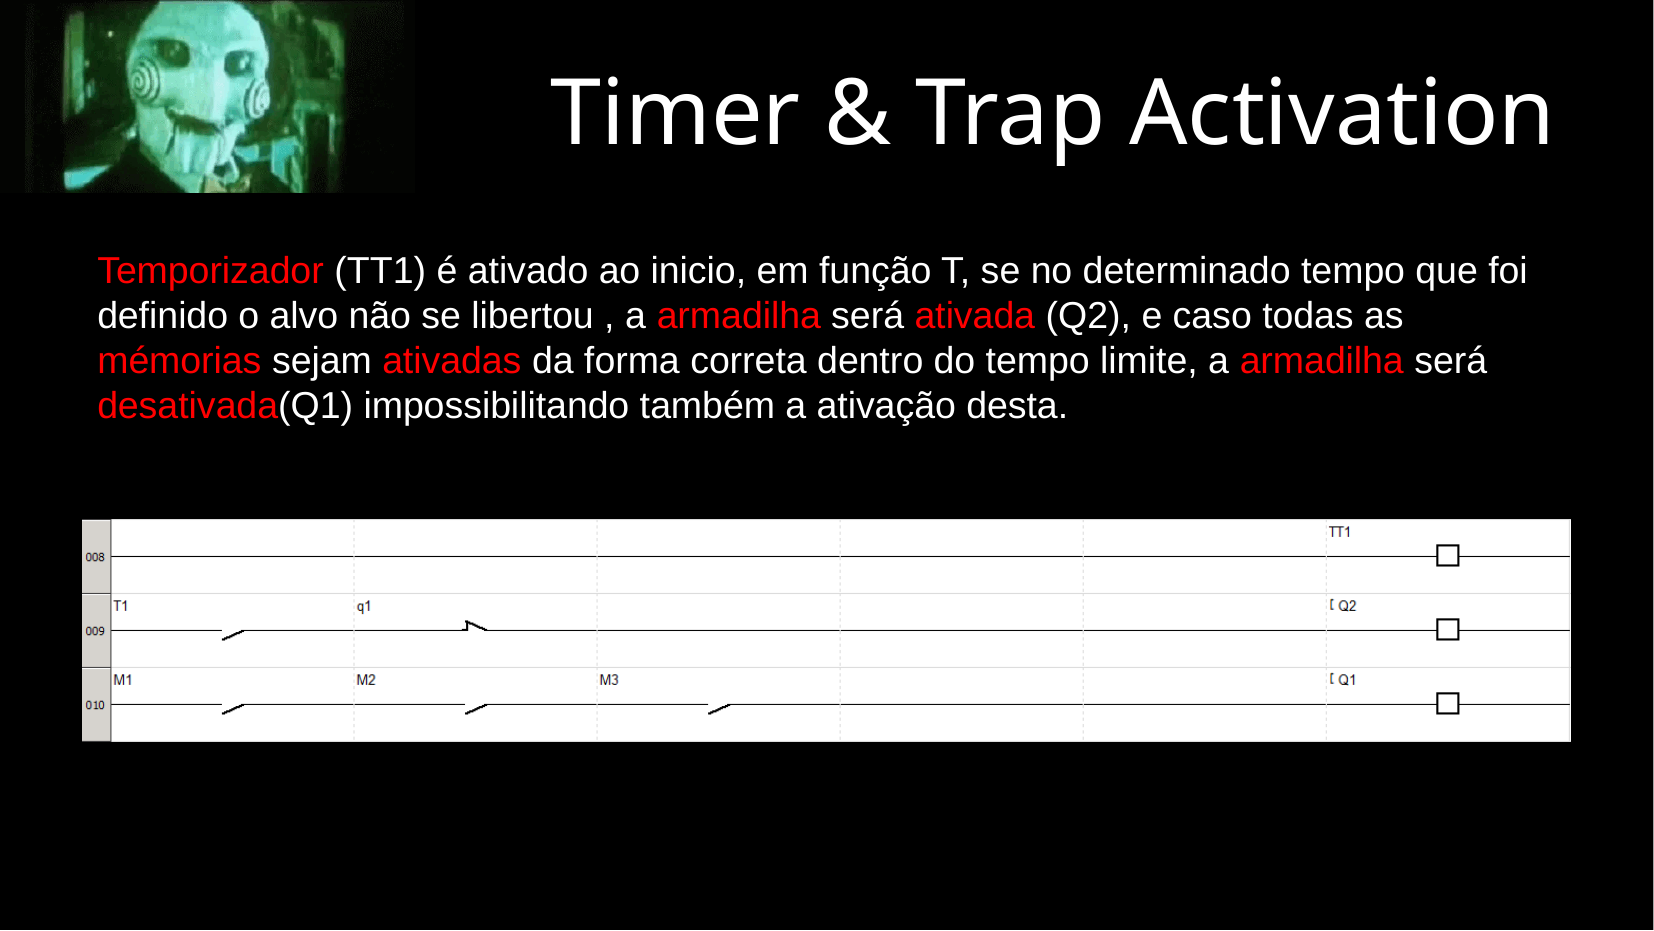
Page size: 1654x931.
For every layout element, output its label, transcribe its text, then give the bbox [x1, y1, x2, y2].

picture [82, 519, 1571, 742]
title Timer & Trap Activation [415, 37, 1557, 193]
picture [0, 0, 415, 193]
text_box Temporizador (TT1) é ativado ao inicio, em função T, se no determinado tempo que foi definido o alvo não se libertou , a armadilha será ativada (Q2), e caso todas as mémorias sejam ativadas da forma correta dentro do tempo limite, a armadilha será desativada(Q1) impossibilitando também a ativação desta. [82, 238, 1571, 434]
